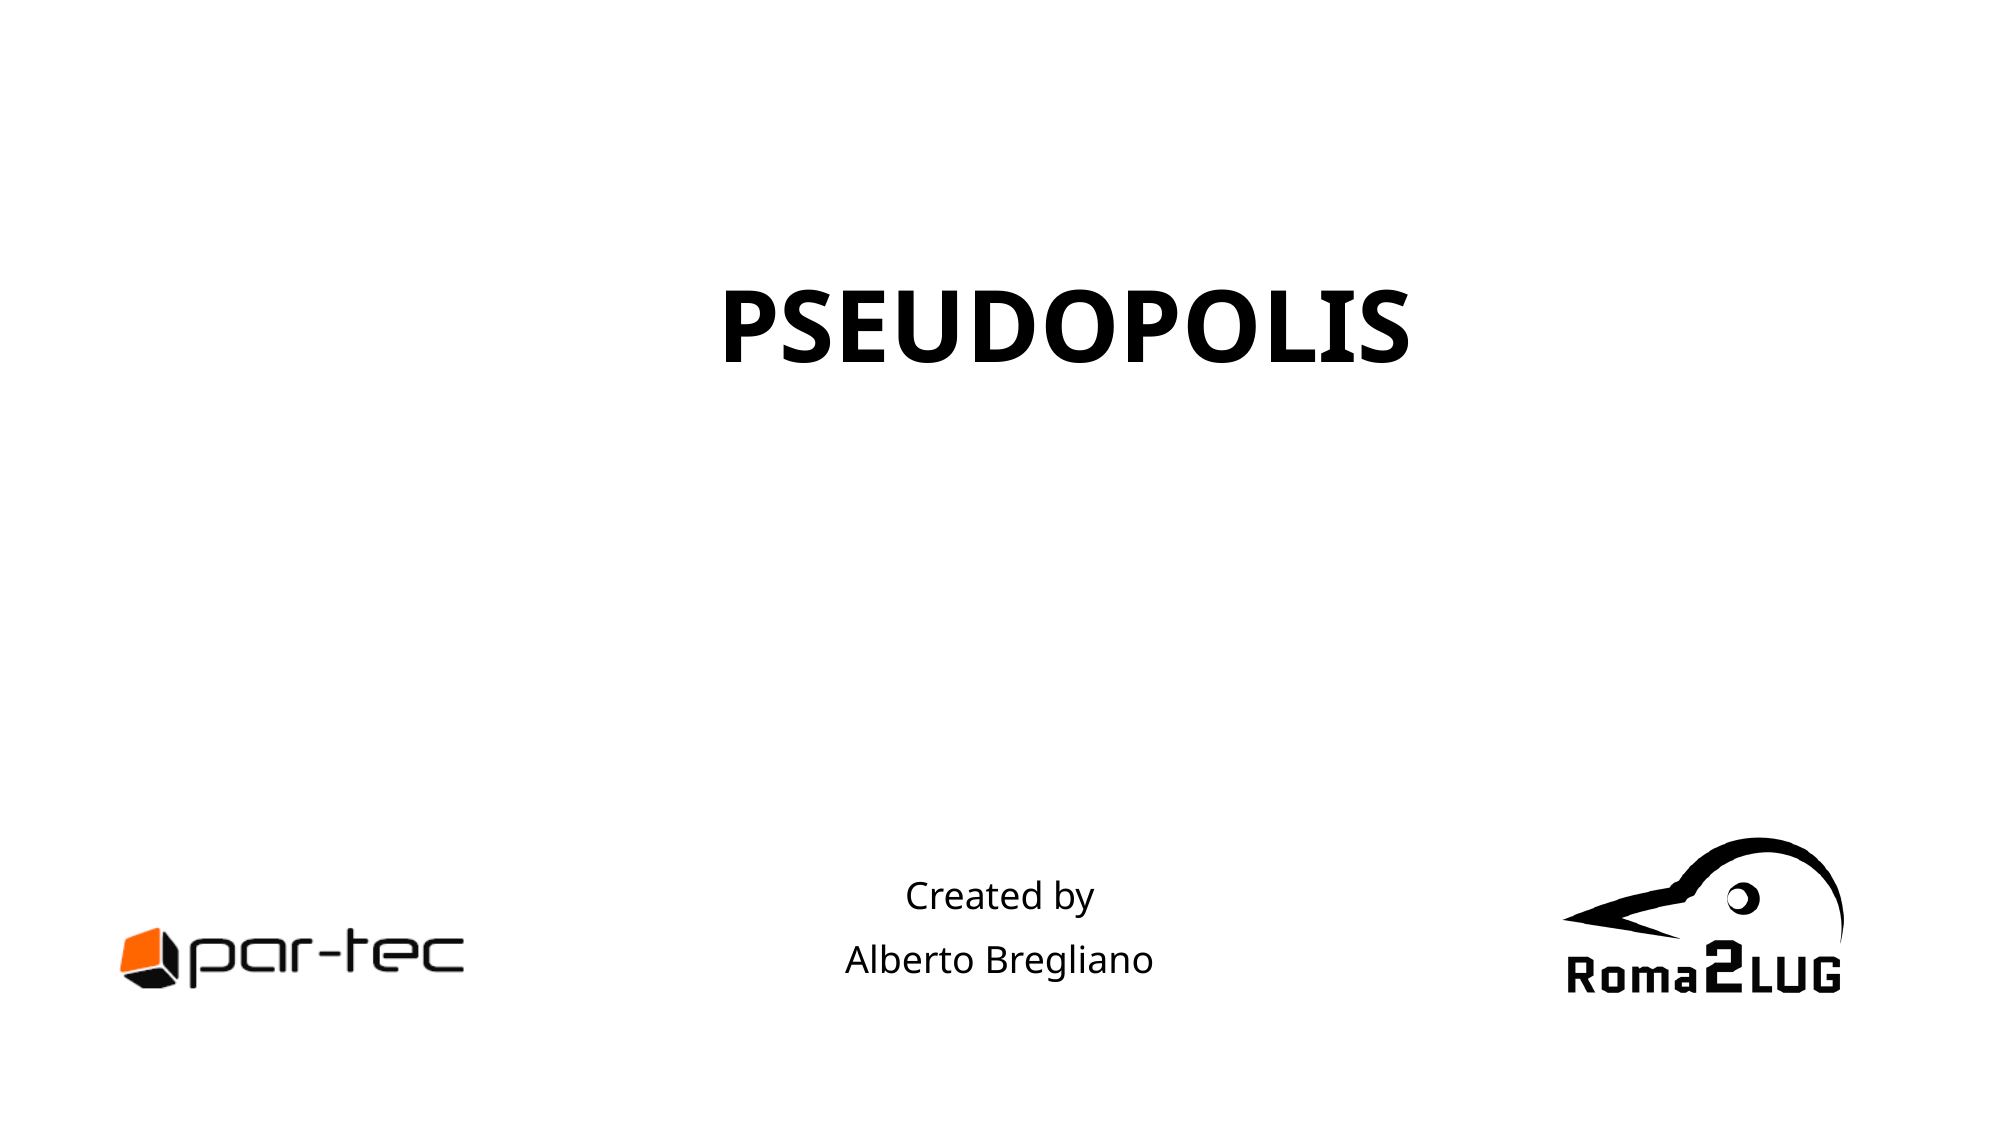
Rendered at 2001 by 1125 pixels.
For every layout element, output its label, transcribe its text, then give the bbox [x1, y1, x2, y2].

text_box Created by [668, 864, 1332, 925]
picture [1555, 835, 1851, 995]
text_box Alberto Bregliano [668, 928, 1332, 989]
picture [114, 923, 469, 995]
text_box PSEUDOPOLIS [615, 254, 1516, 390]
